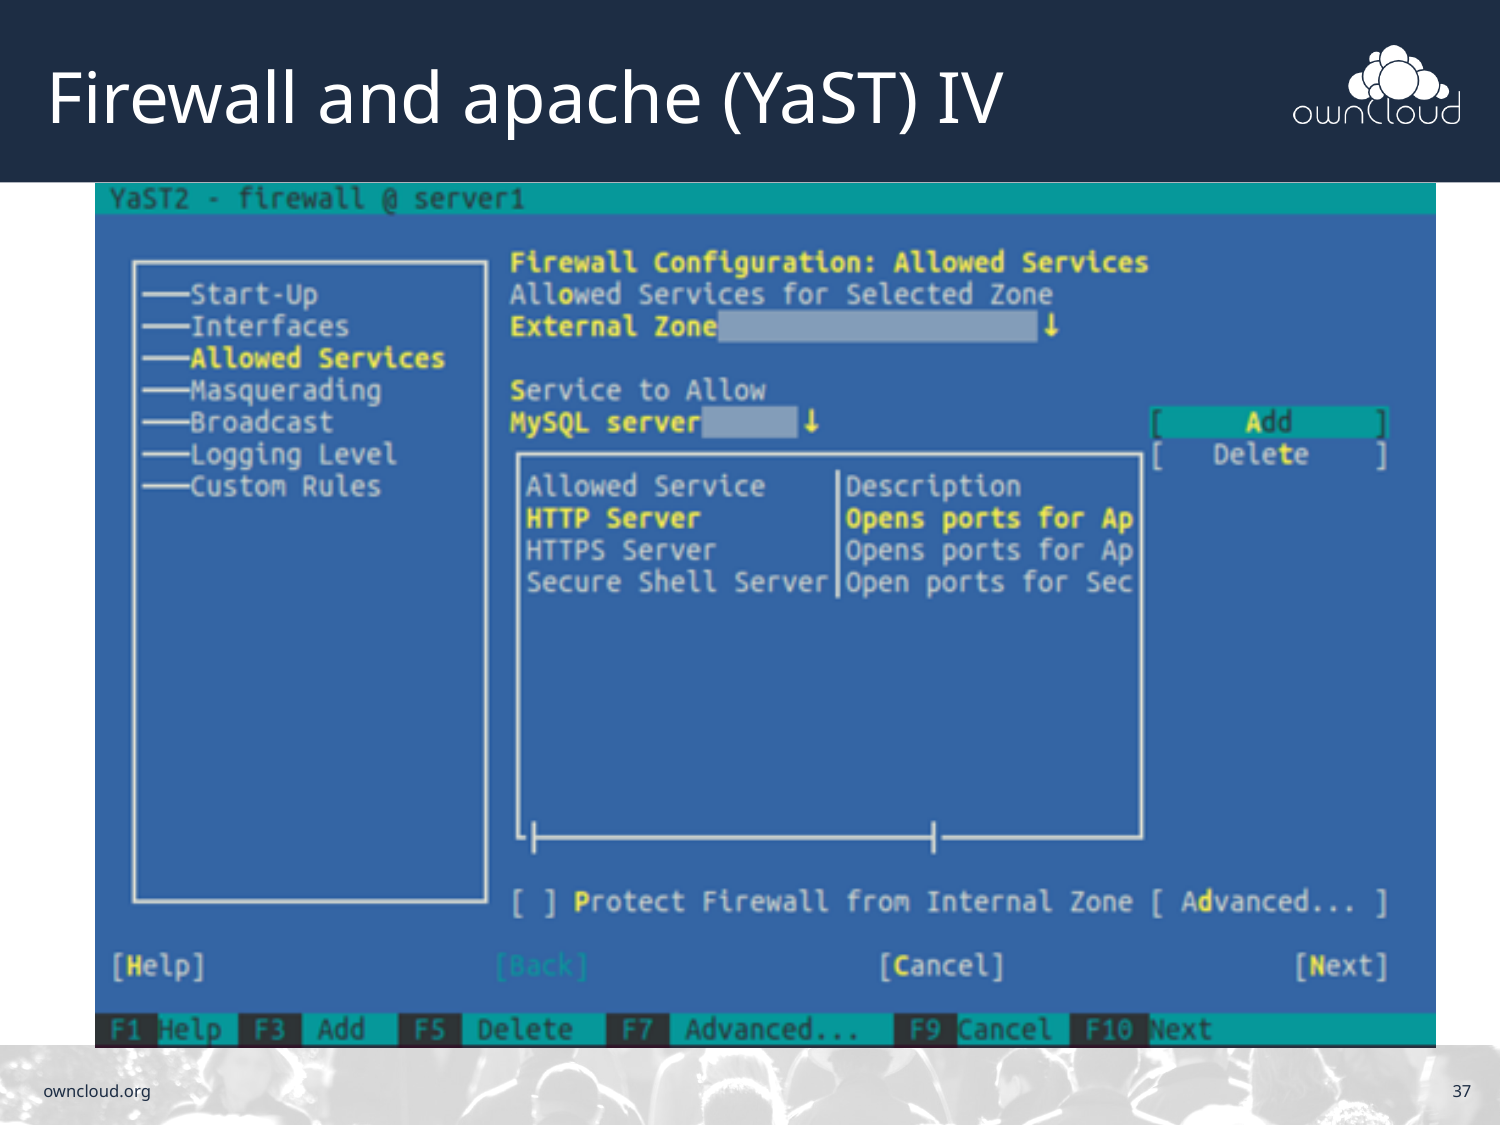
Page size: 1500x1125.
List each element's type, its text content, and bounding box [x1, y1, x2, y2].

picture [0, 183, 1500, 1125]
title Firewall and apache (YaST) IV [46, 5, 1258, 187]
picture [1293, 45, 1460, 124]
